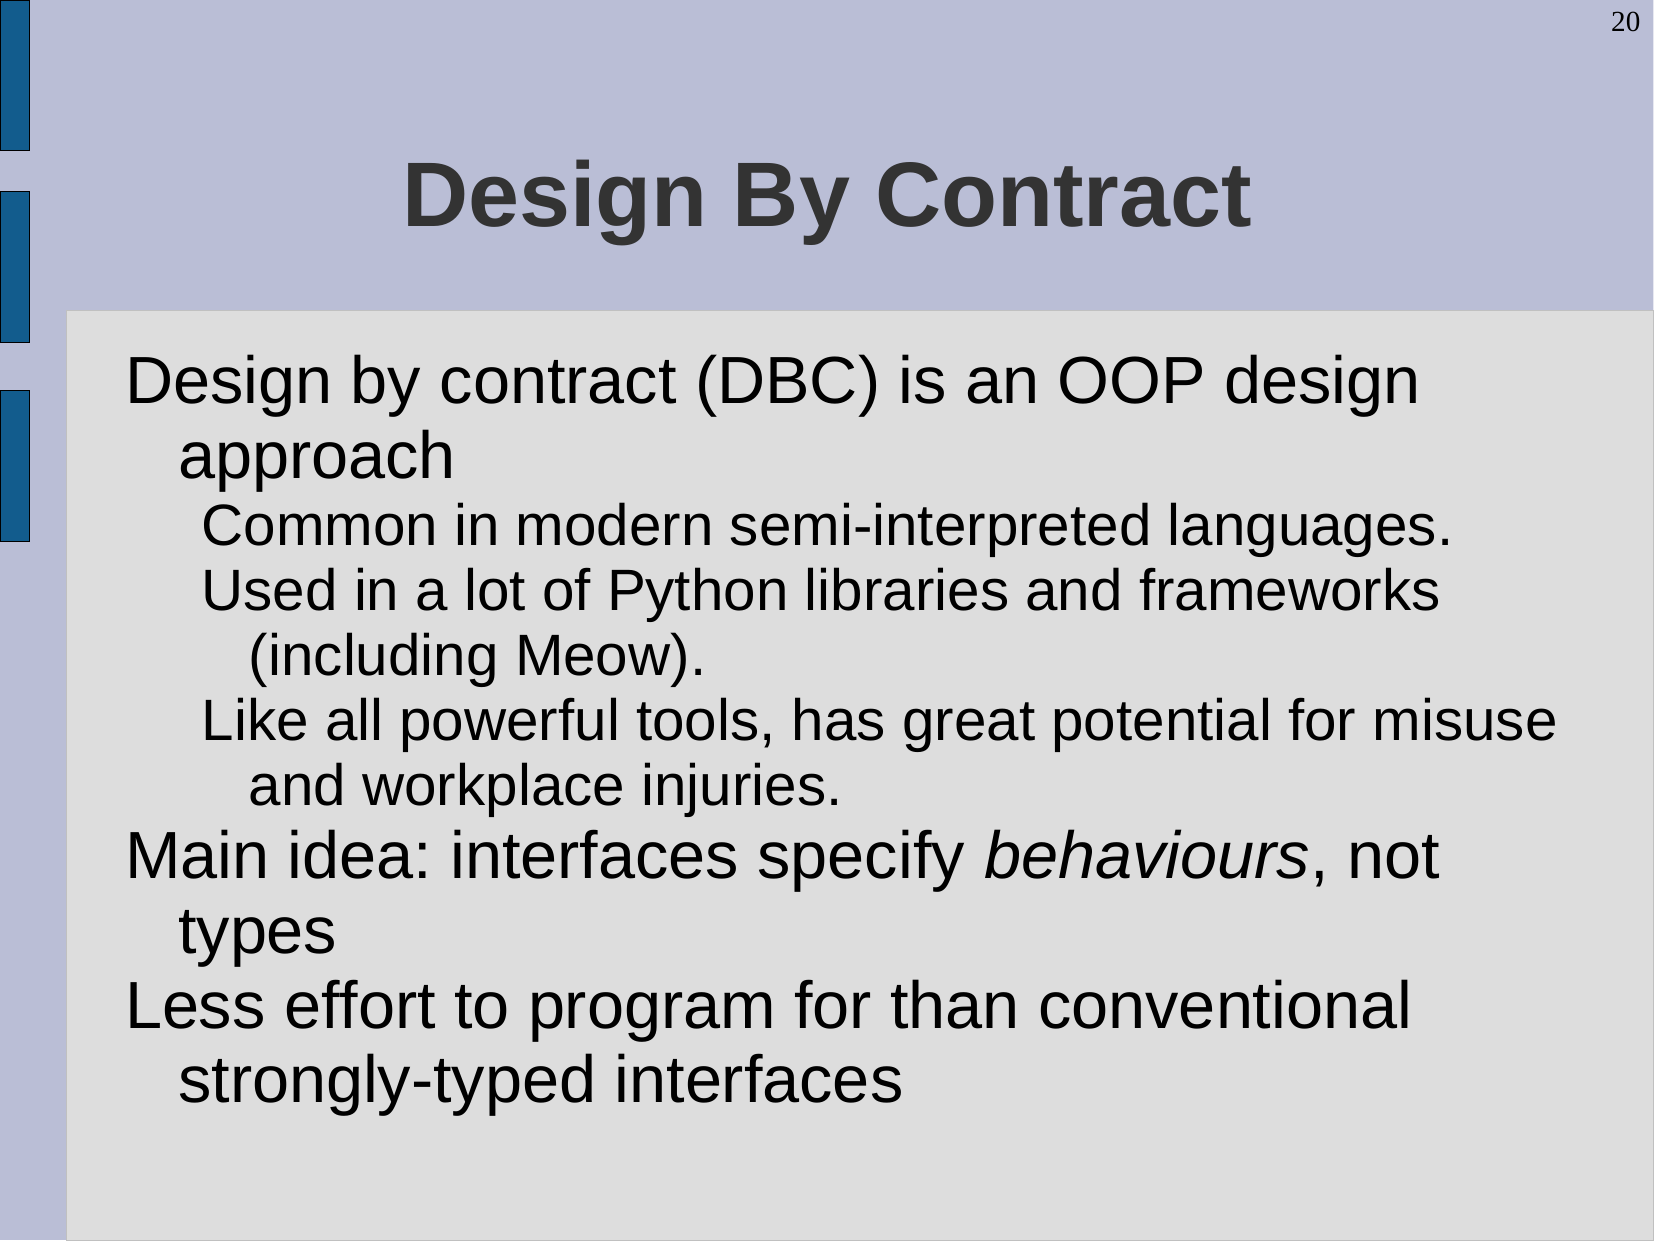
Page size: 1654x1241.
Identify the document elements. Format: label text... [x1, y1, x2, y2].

title Design By Contract [121, 91, 1534, 299]
list Design by contract (DBC) is an OOP design approach Common in modern semi-interpreted languages. Used in a lot of Python libraries and frameworks (including Meow). Like all powerful tools, has great potential for misuse and workplace injuries. Main idea: interfaces specify behaviours, not types Less effort to program for than conventional strongly-typed interfaces [107, 343, 1606, 1149]
